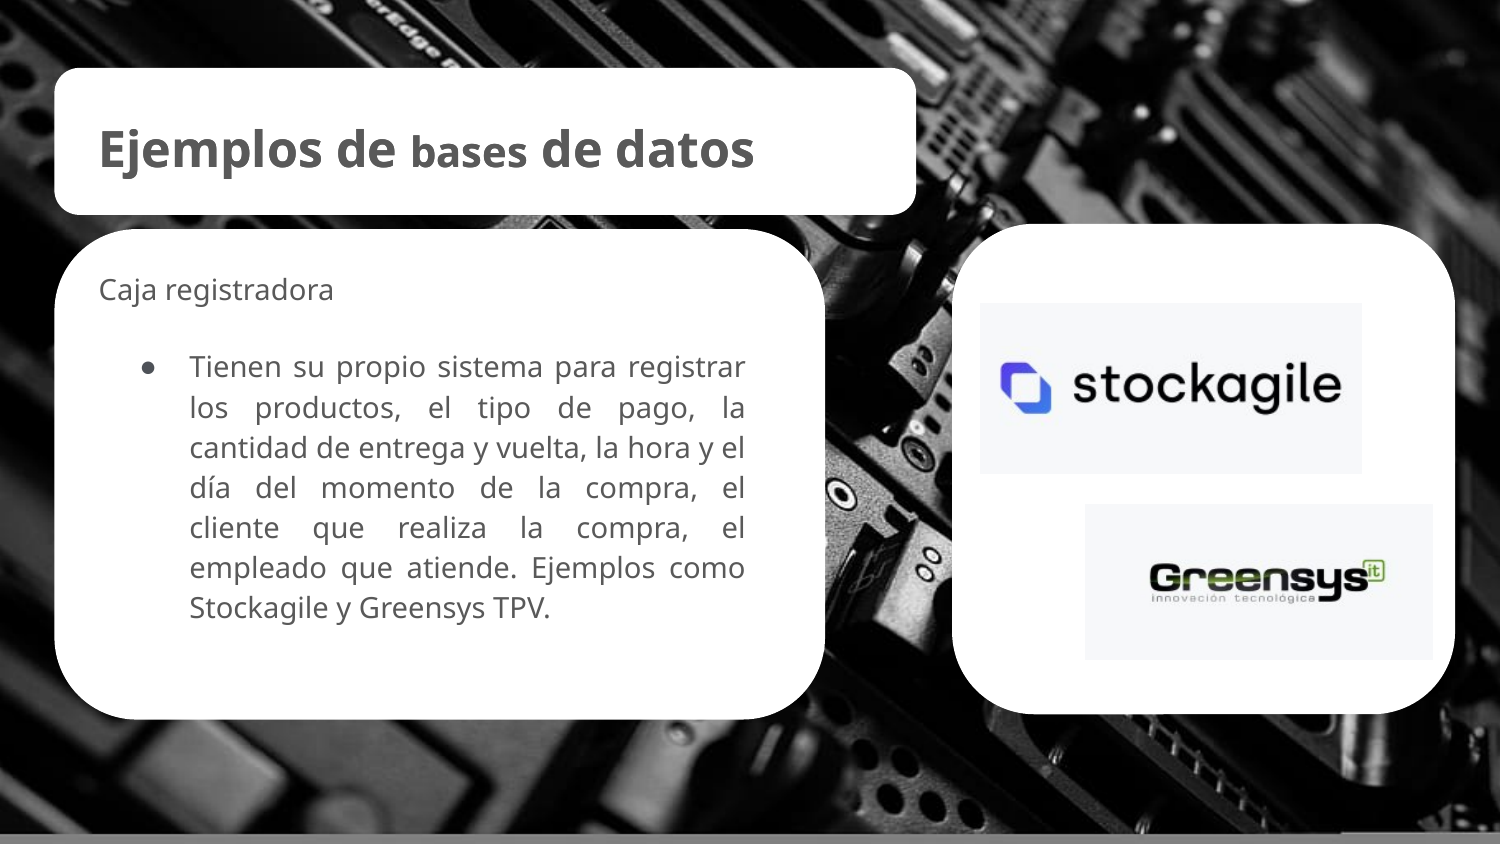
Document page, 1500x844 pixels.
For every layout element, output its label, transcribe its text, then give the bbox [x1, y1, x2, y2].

text_box [55, 229, 825, 719]
text_box Ejemplos de bases de datos [83, 102, 1409, 181]
text_box [952, 224, 1455, 714]
text_box Tienen su propio sistema para registrar los productos, el tipo de pago, la cantidad de entrega y vuelta, la hora y el día del momento de la compra, el cliente que realiza la compra, el empleado que atiende. Ejemplos como Stockagile y Greensys TPV. [99, 366, 762, 602]
text_box [55, 68, 916, 215]
picture [0, 0, 1500, 844]
text_box Caja registradora [83, 219, 562, 342]
